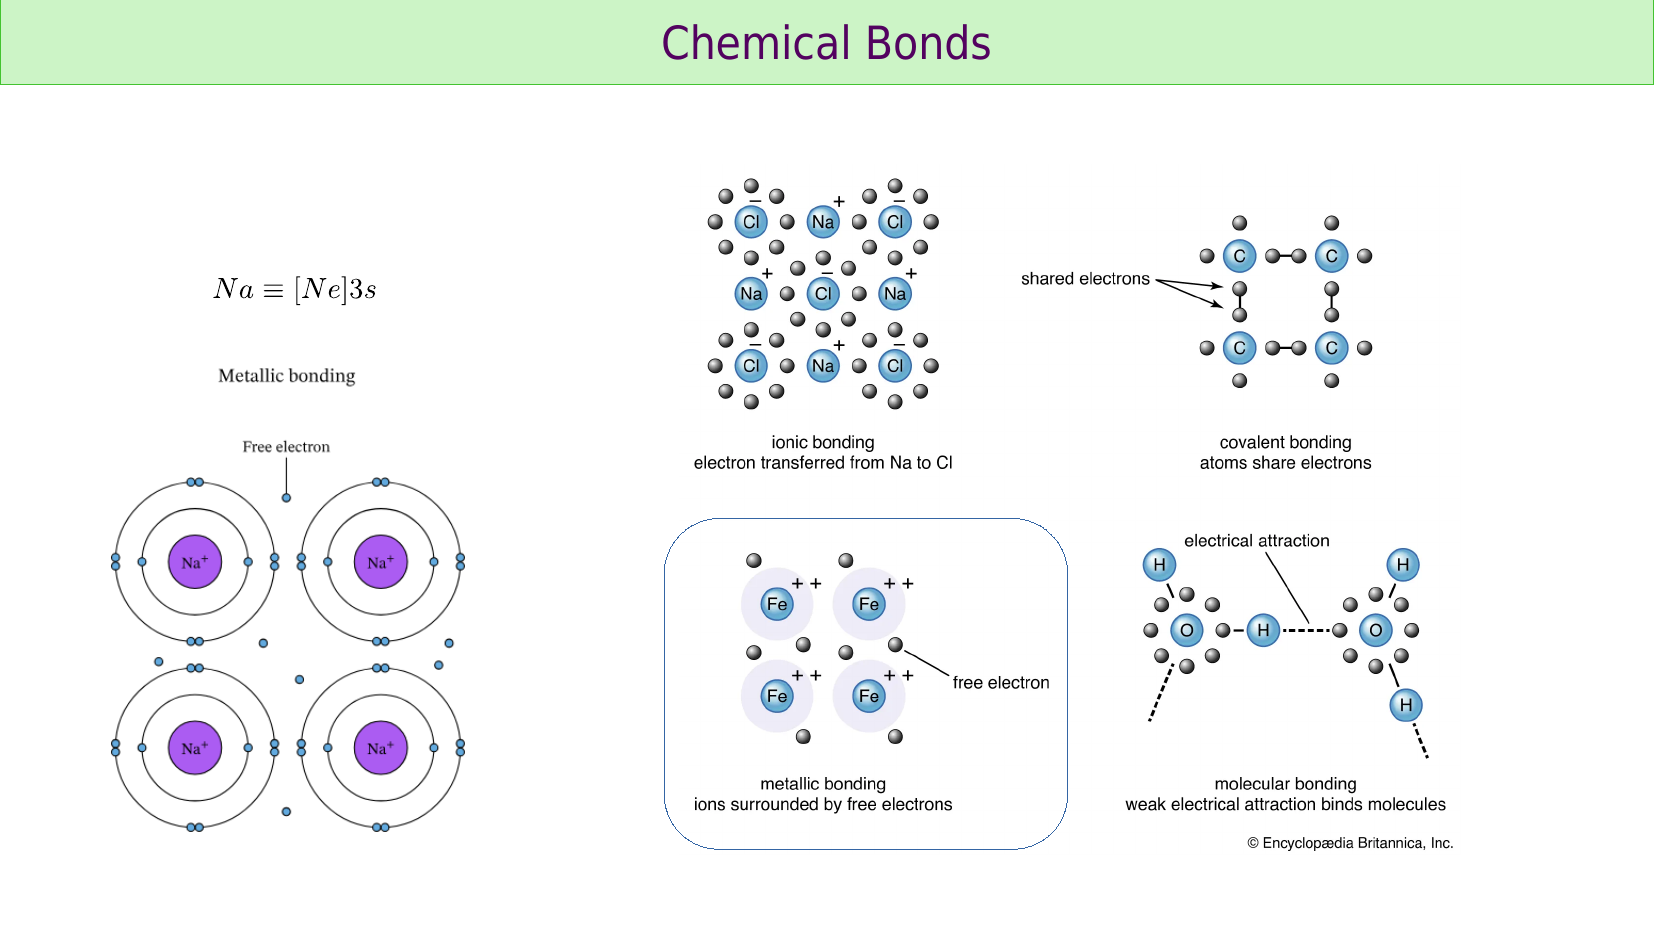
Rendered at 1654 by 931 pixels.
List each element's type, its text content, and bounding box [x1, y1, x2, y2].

picture [94, 346, 482, 849]
text_box [0, 0, 1654, 85]
text_box Chemical Bonds [646, 9, 1008, 78]
picture [212, 276, 376, 306]
picture [679, 164, 1461, 855]
